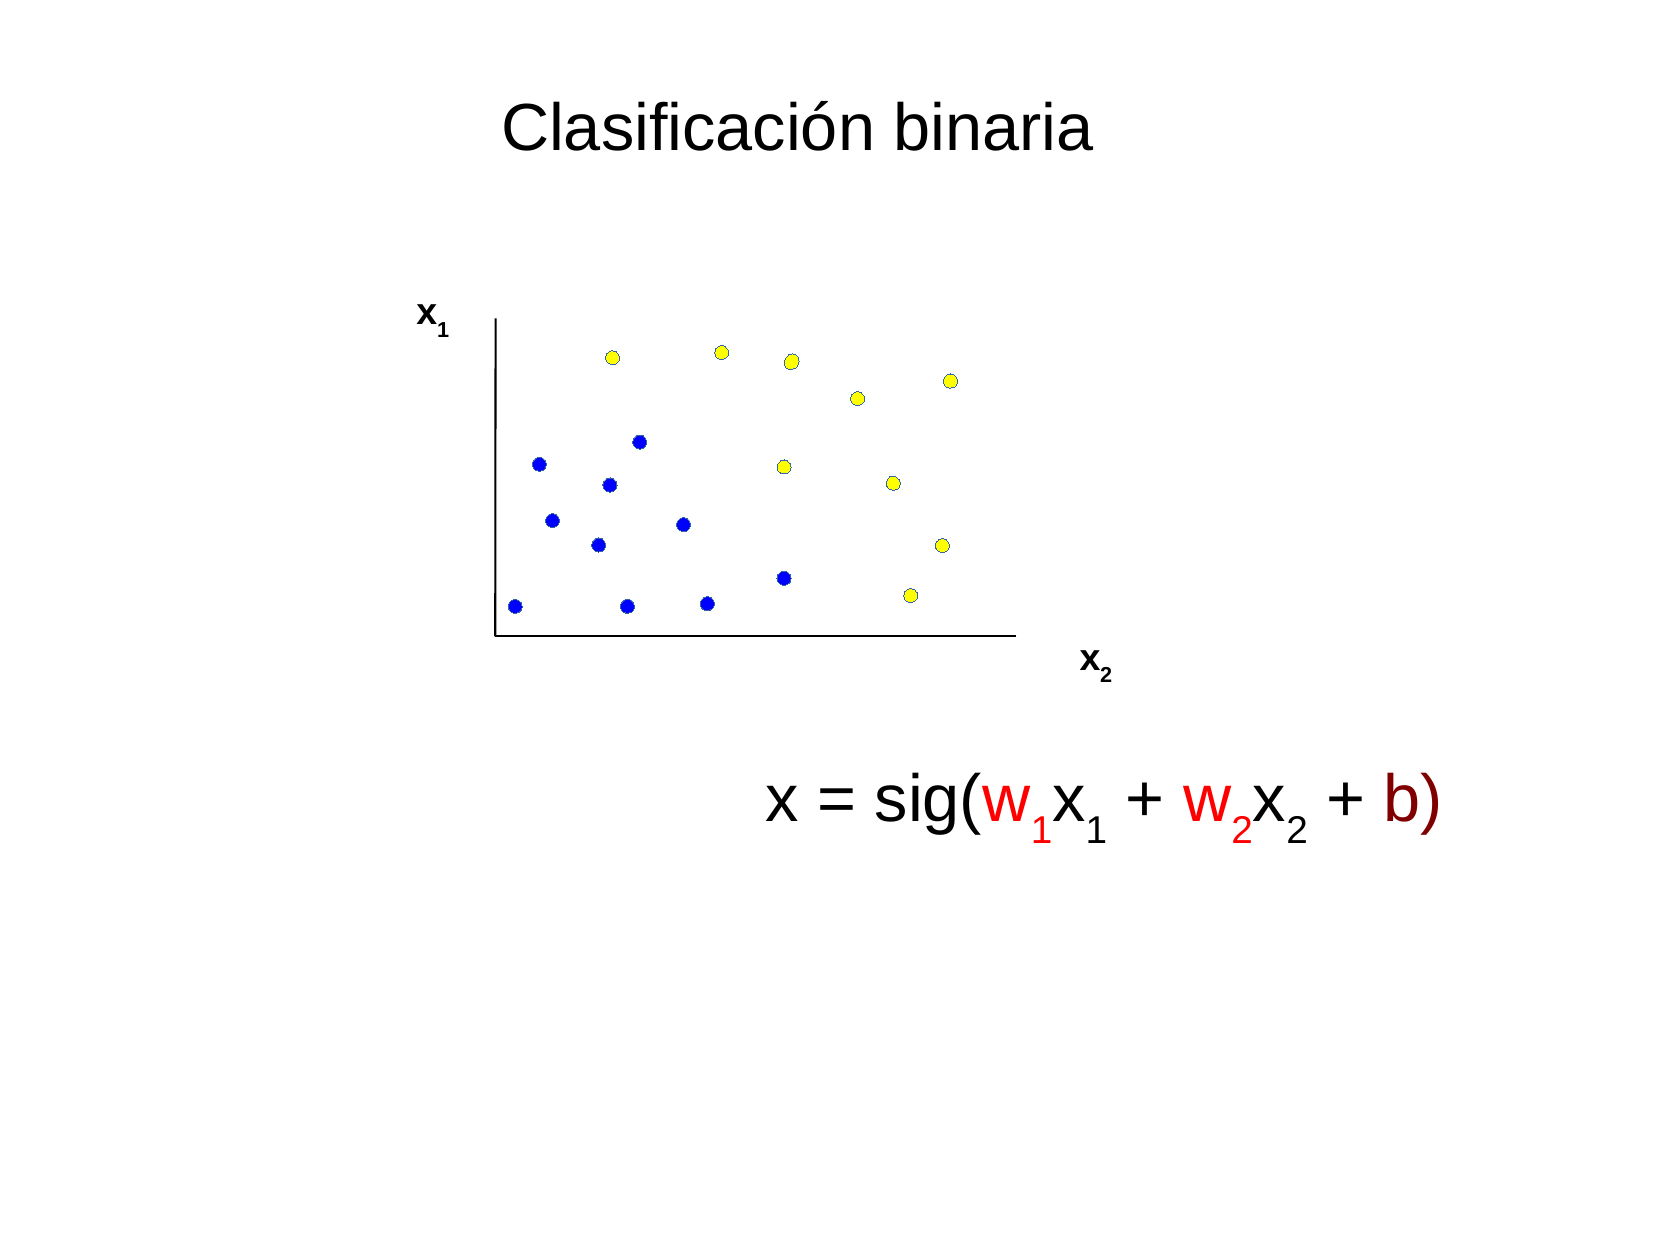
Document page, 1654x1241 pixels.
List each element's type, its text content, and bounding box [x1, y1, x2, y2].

text_box [545, 513, 560, 528]
text_box [784, 353, 800, 370]
text_box [777, 459, 792, 474]
text_box x1 [401, 283, 474, 350]
text_box [602, 477, 618, 493]
text_box [532, 457, 547, 472]
title Clasificación binaria [366, 35, 1229, 219]
text_box [776, 571, 792, 586]
text_box [591, 537, 606, 553]
text_box [508, 599, 523, 614]
text_box [886, 476, 901, 491]
text_box [632, 435, 647, 450]
text_box [935, 538, 950, 553]
text_box [714, 345, 729, 360]
text_box [903, 588, 918, 603]
text_box [700, 596, 715, 611]
text_box [850, 391, 865, 406]
text_box [676, 517, 691, 532]
text_box [943, 373, 958, 389]
text_box [620, 599, 635, 614]
title x = sig(w1x1 + w2x2 + b) [673, 714, 1536, 898]
text_box x2 [1064, 628, 1137, 695]
text_box [605, 350, 620, 365]
